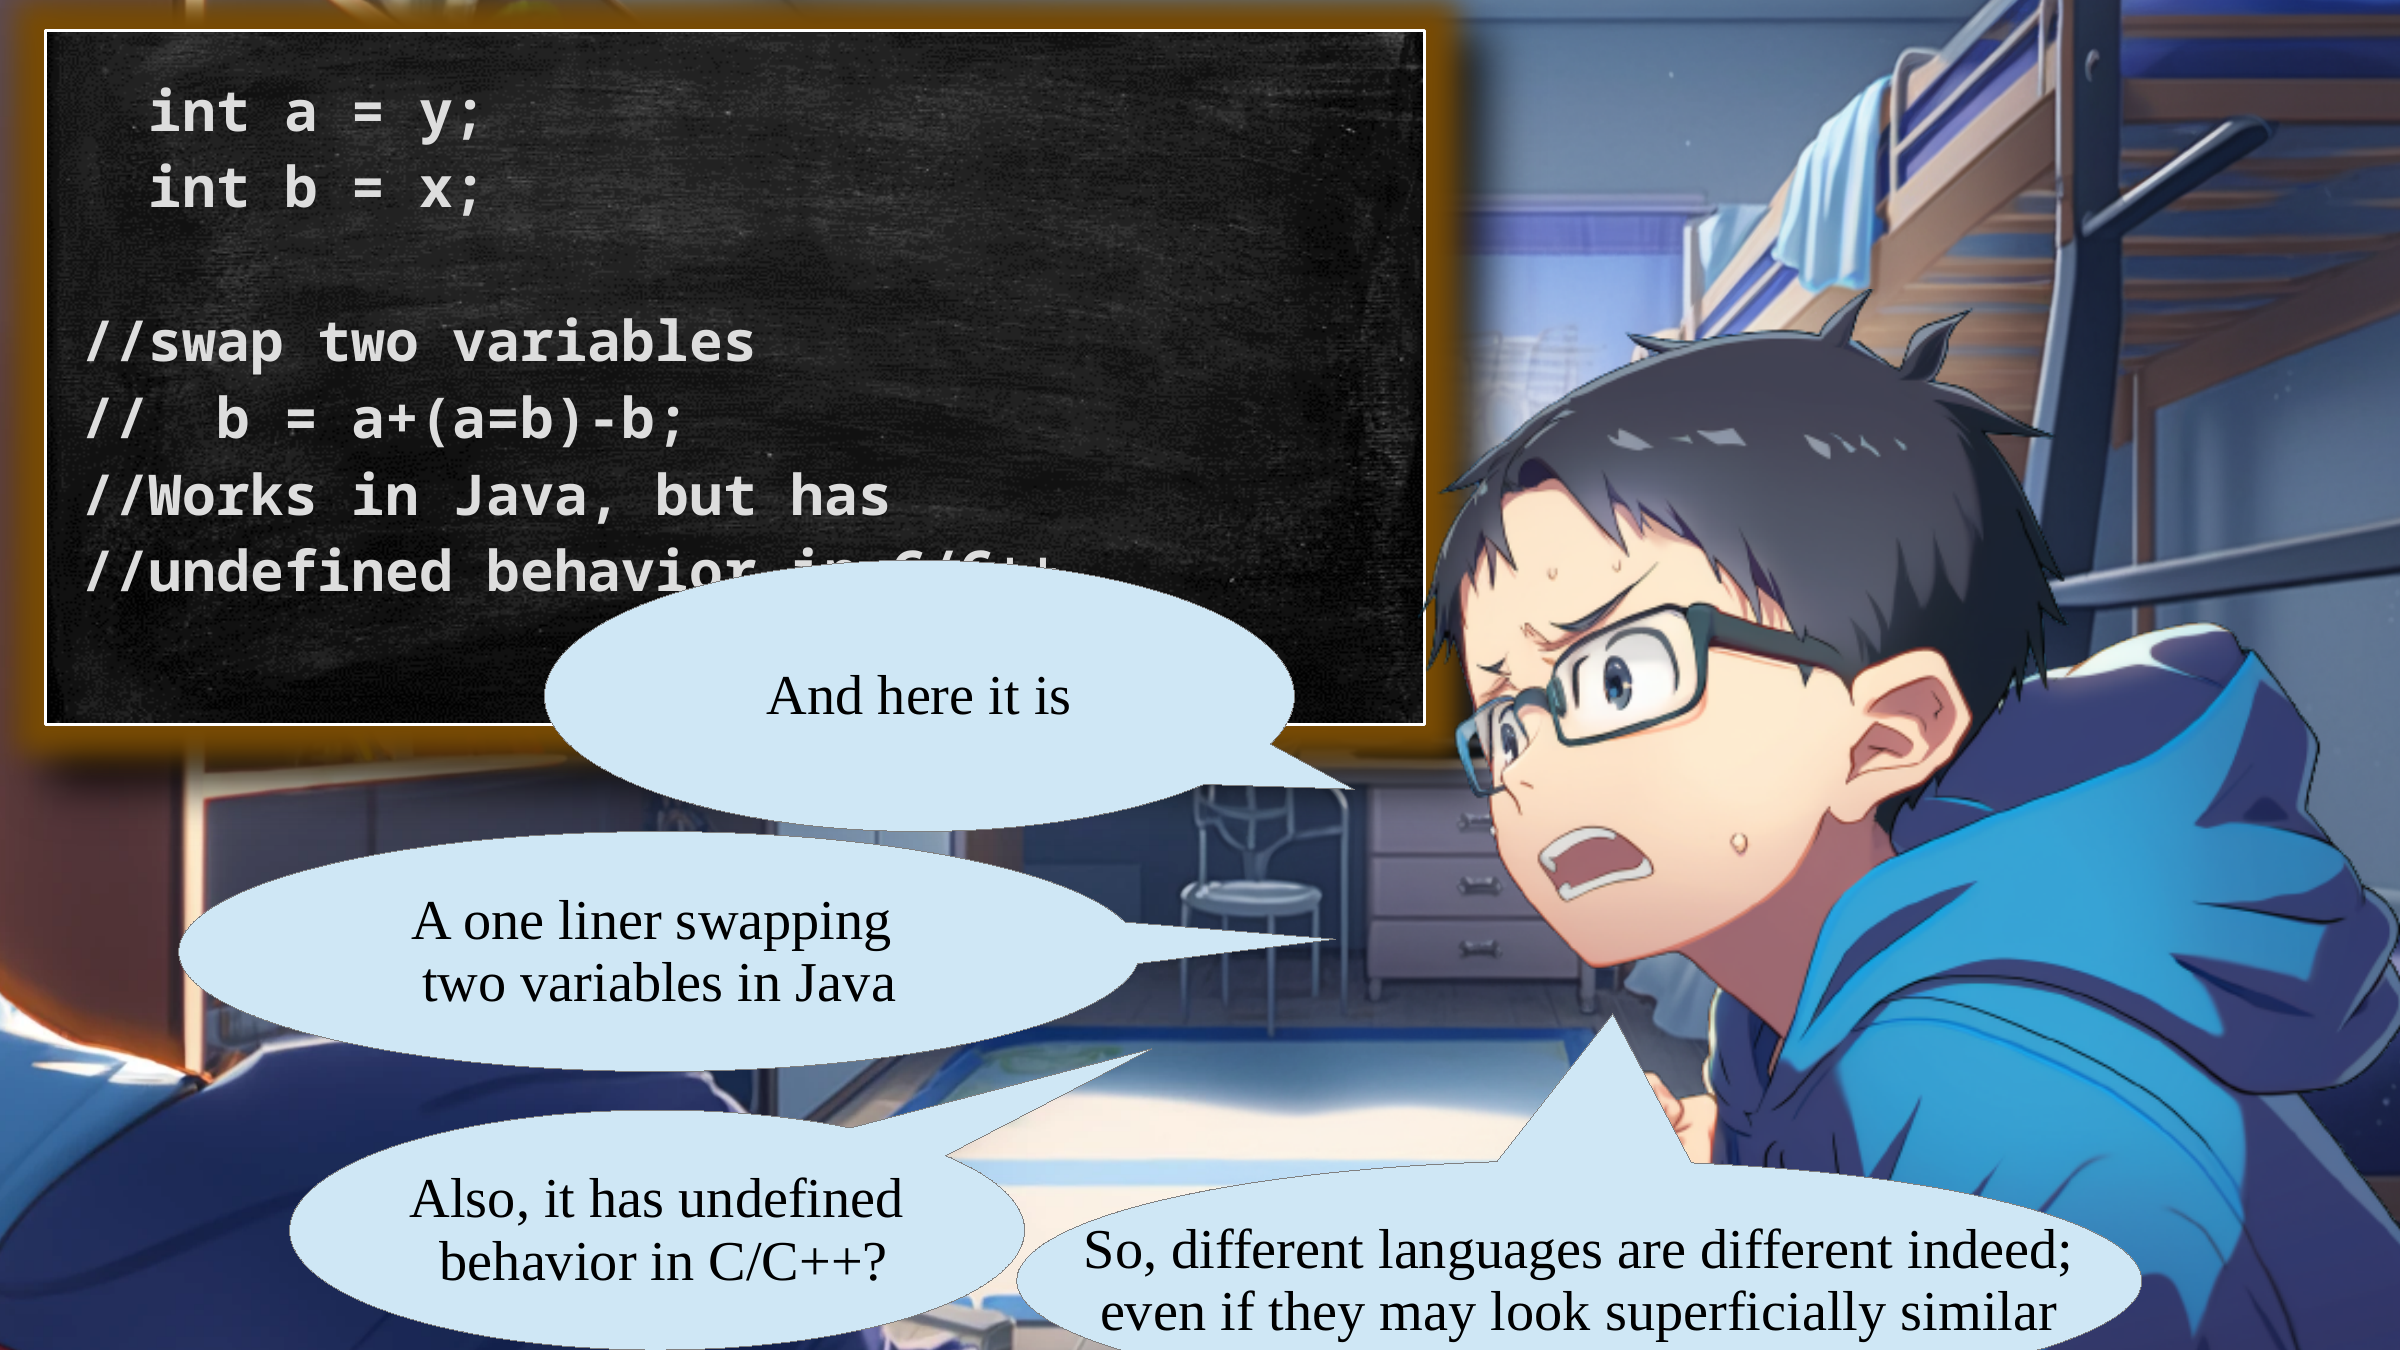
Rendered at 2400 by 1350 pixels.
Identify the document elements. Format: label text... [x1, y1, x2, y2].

picture [0, 0, 2400, 1350]
text_box A one liner swapping two variables in Java [178, 831, 1336, 1072]
text_box And here it is [544, 560, 1320, 832]
text_box Also, it has undefined behavior in C/C++? [289, 1048, 1152, 1350]
text_box So, different languages are different indeed; even if they may look superficially similar [1016, 1013, 2142, 1350]
text_box int a = y; int b = x; //swap two variables // b = a+(a=b)-b; //Works in Java, but has //undefined behavior in C/C++ [66, 63, 1379, 780]
